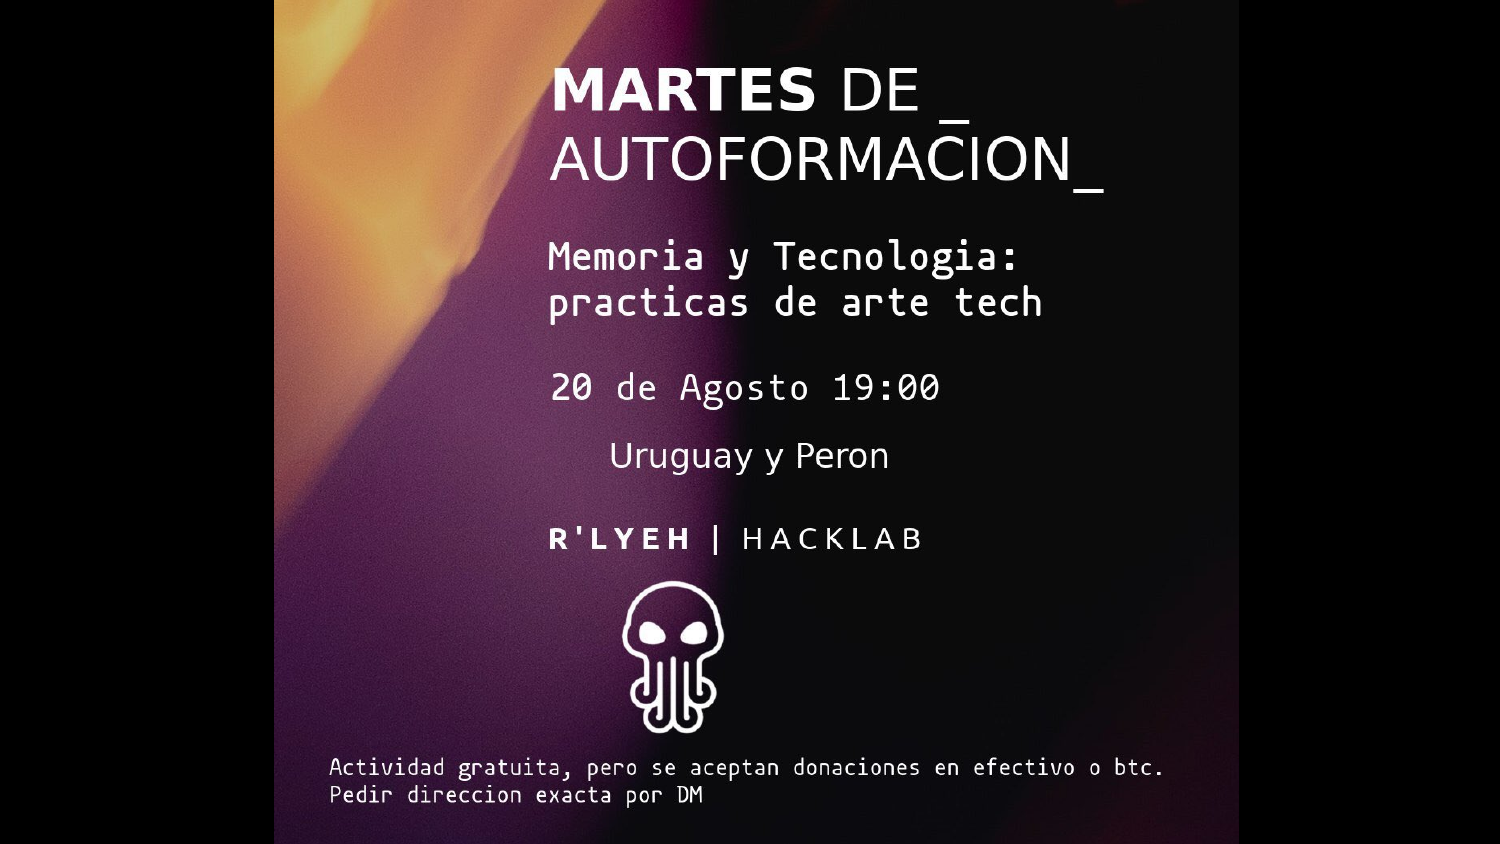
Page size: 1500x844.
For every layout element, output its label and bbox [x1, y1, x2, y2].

picture [274, 0, 1239, 844]
